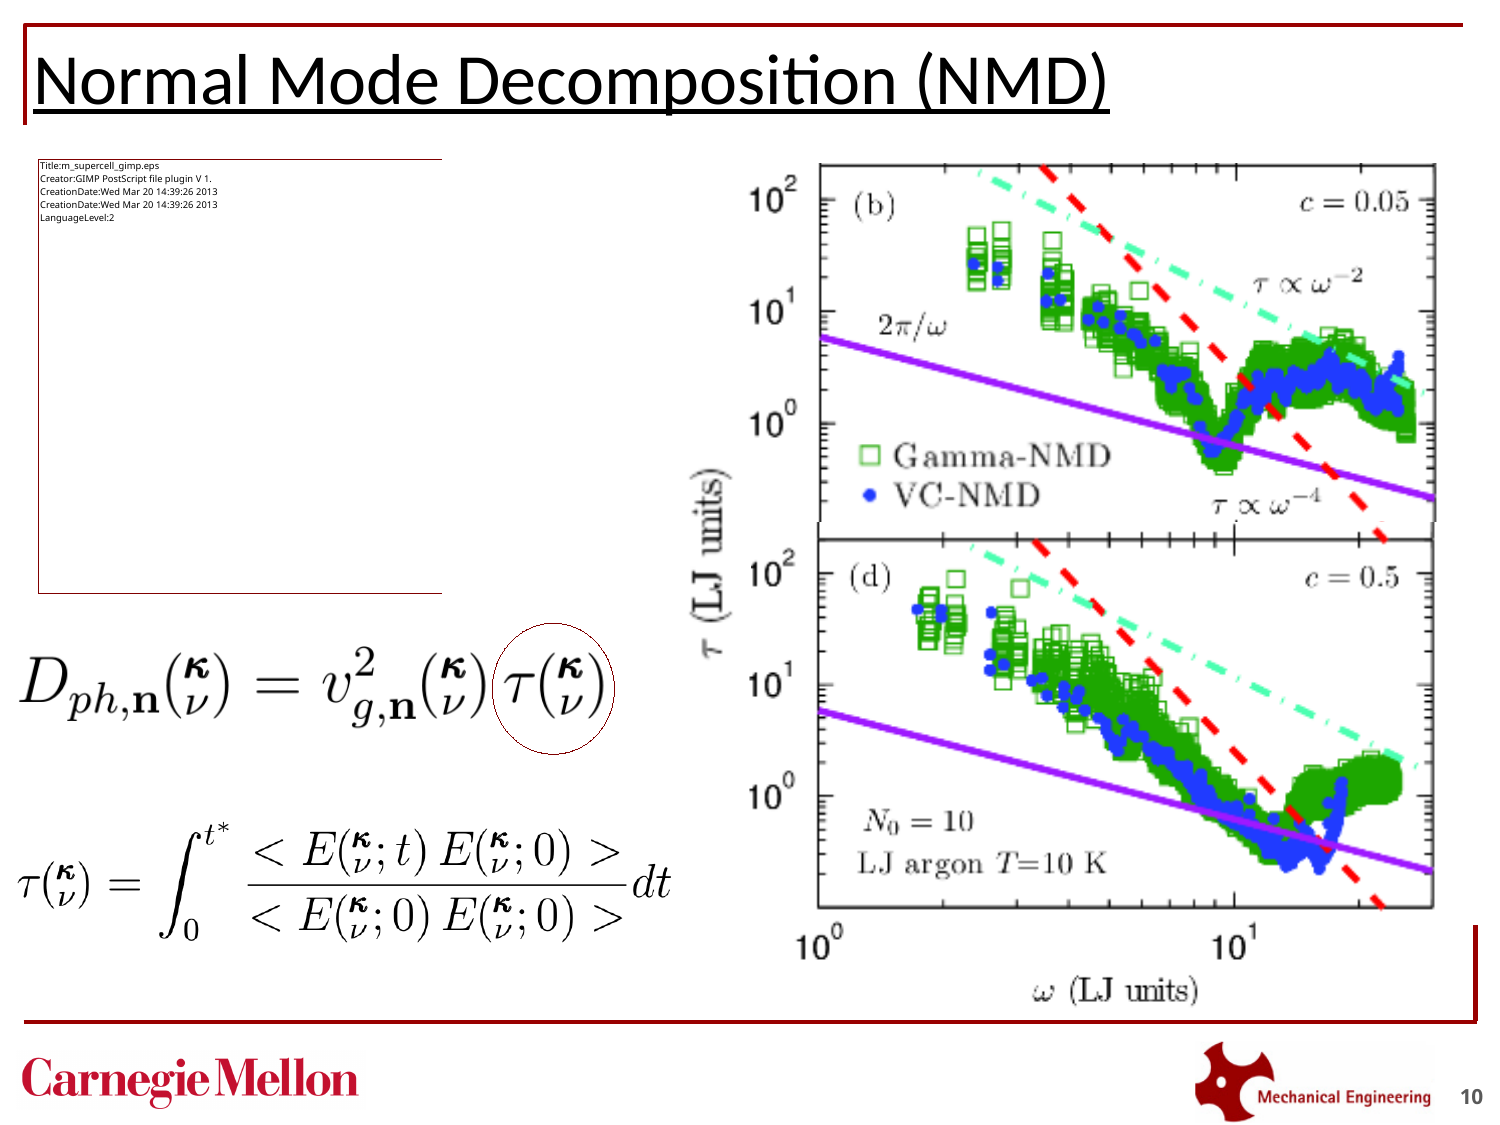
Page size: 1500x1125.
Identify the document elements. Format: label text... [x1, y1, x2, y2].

picture [12, 626, 613, 740]
picture [16, 1050, 366, 1110]
picture [37, 158, 442, 594]
picture [0, 788, 675, 959]
picture [1192, 1034, 1438, 1125]
title Normal Mode Decomposition (NMD) [18, 24, 1441, 127]
picture [675, 163, 1469, 1012]
